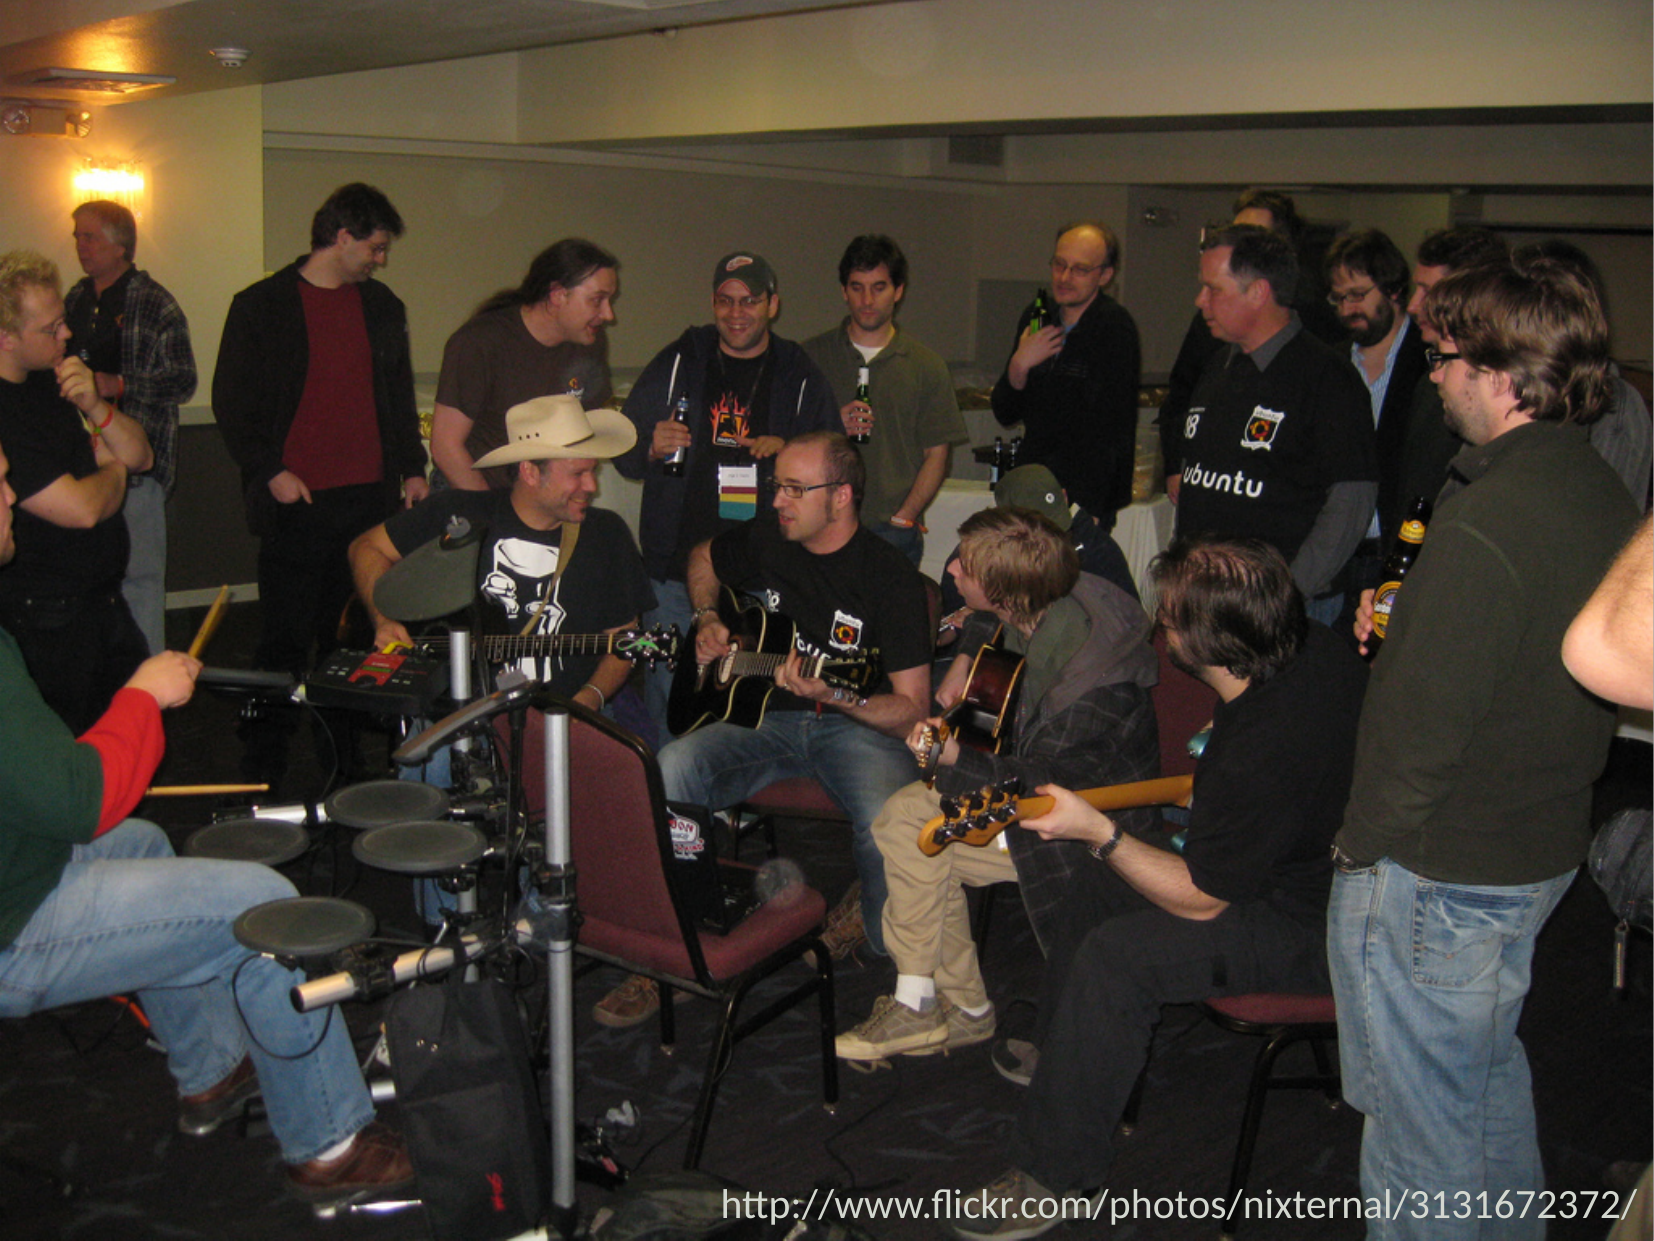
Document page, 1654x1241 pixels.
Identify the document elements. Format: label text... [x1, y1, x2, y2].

picture [0, 0, 1654, 1241]
text_box http://www.flickr.com/photos/nixternal/3131672372/ [705, 1179, 1654, 1241]
